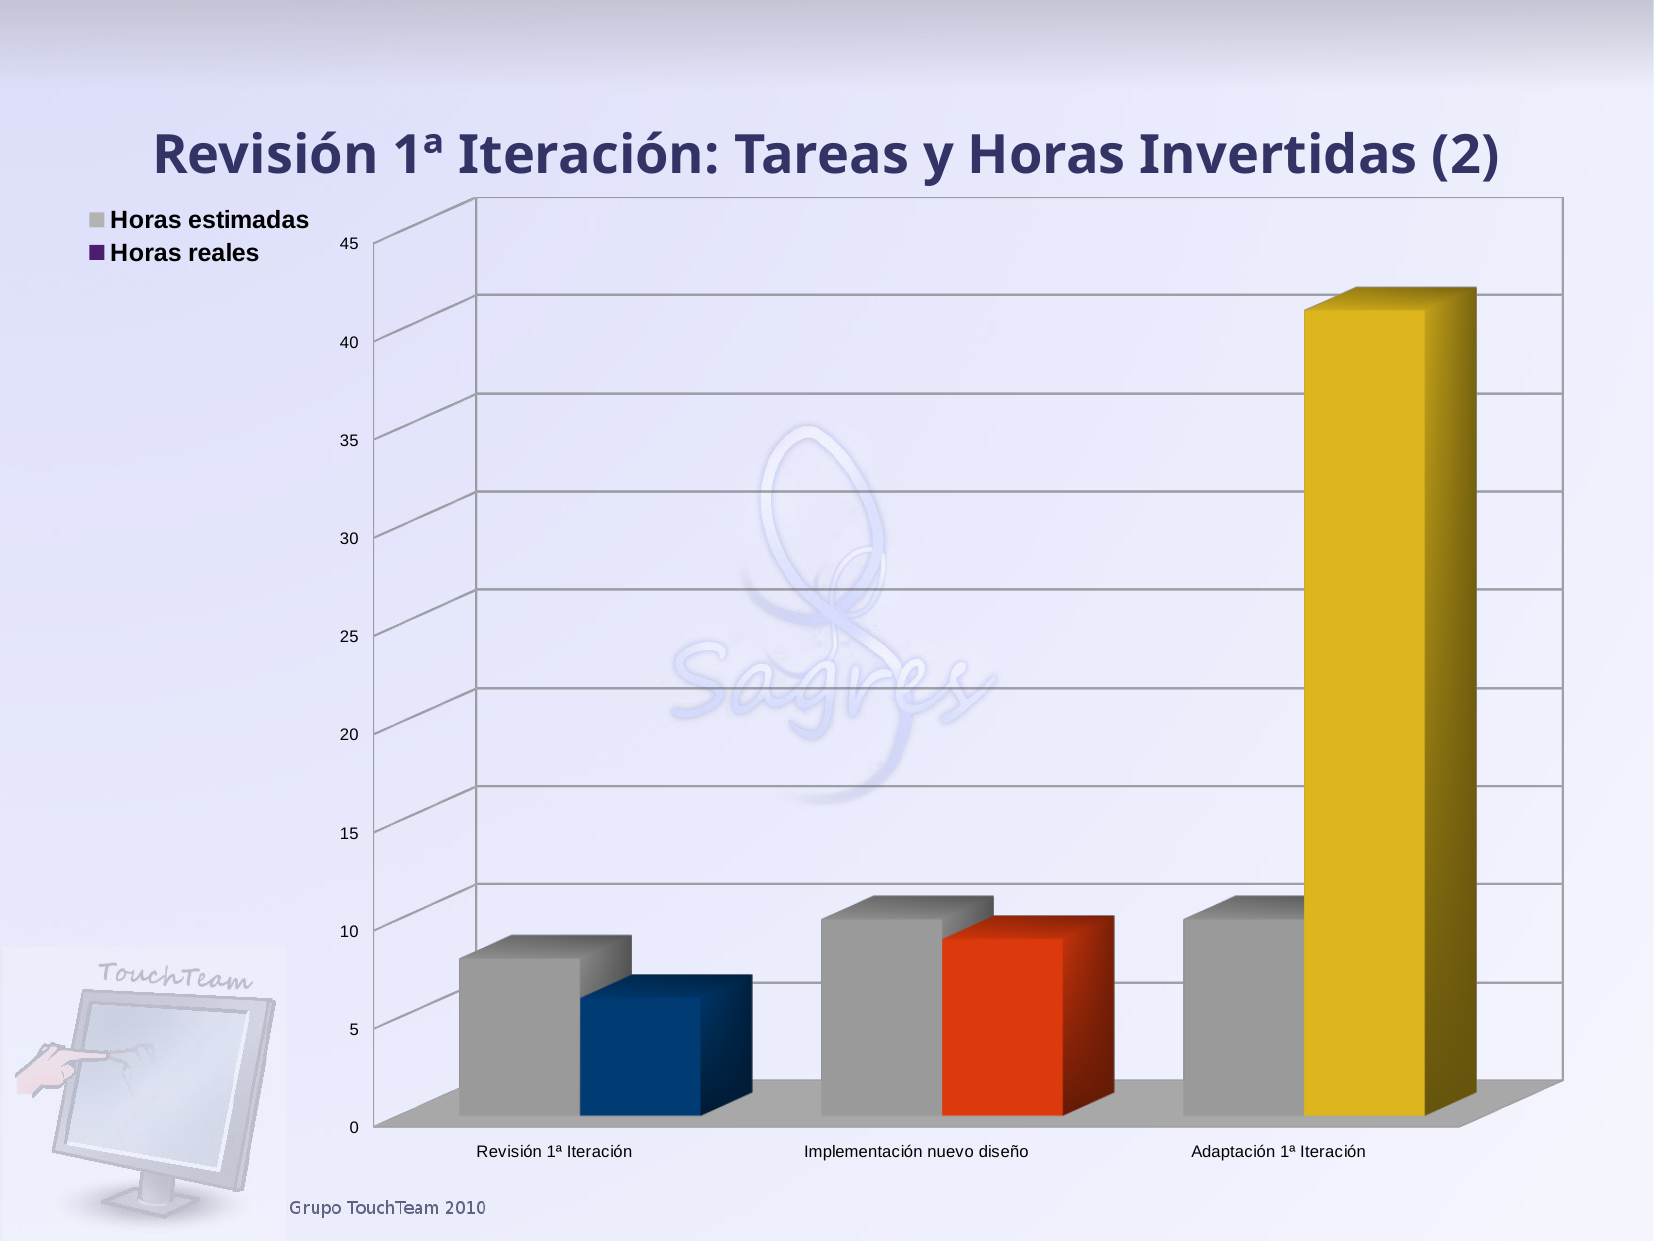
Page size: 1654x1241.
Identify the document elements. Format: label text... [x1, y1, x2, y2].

title Revisión 1ª Iteración: Tareas y Horas Invertidas (2) [82, 49, 1571, 177]
chart [59, 177, 1595, 1182]
picture [0, 0, 1654, 1241]
